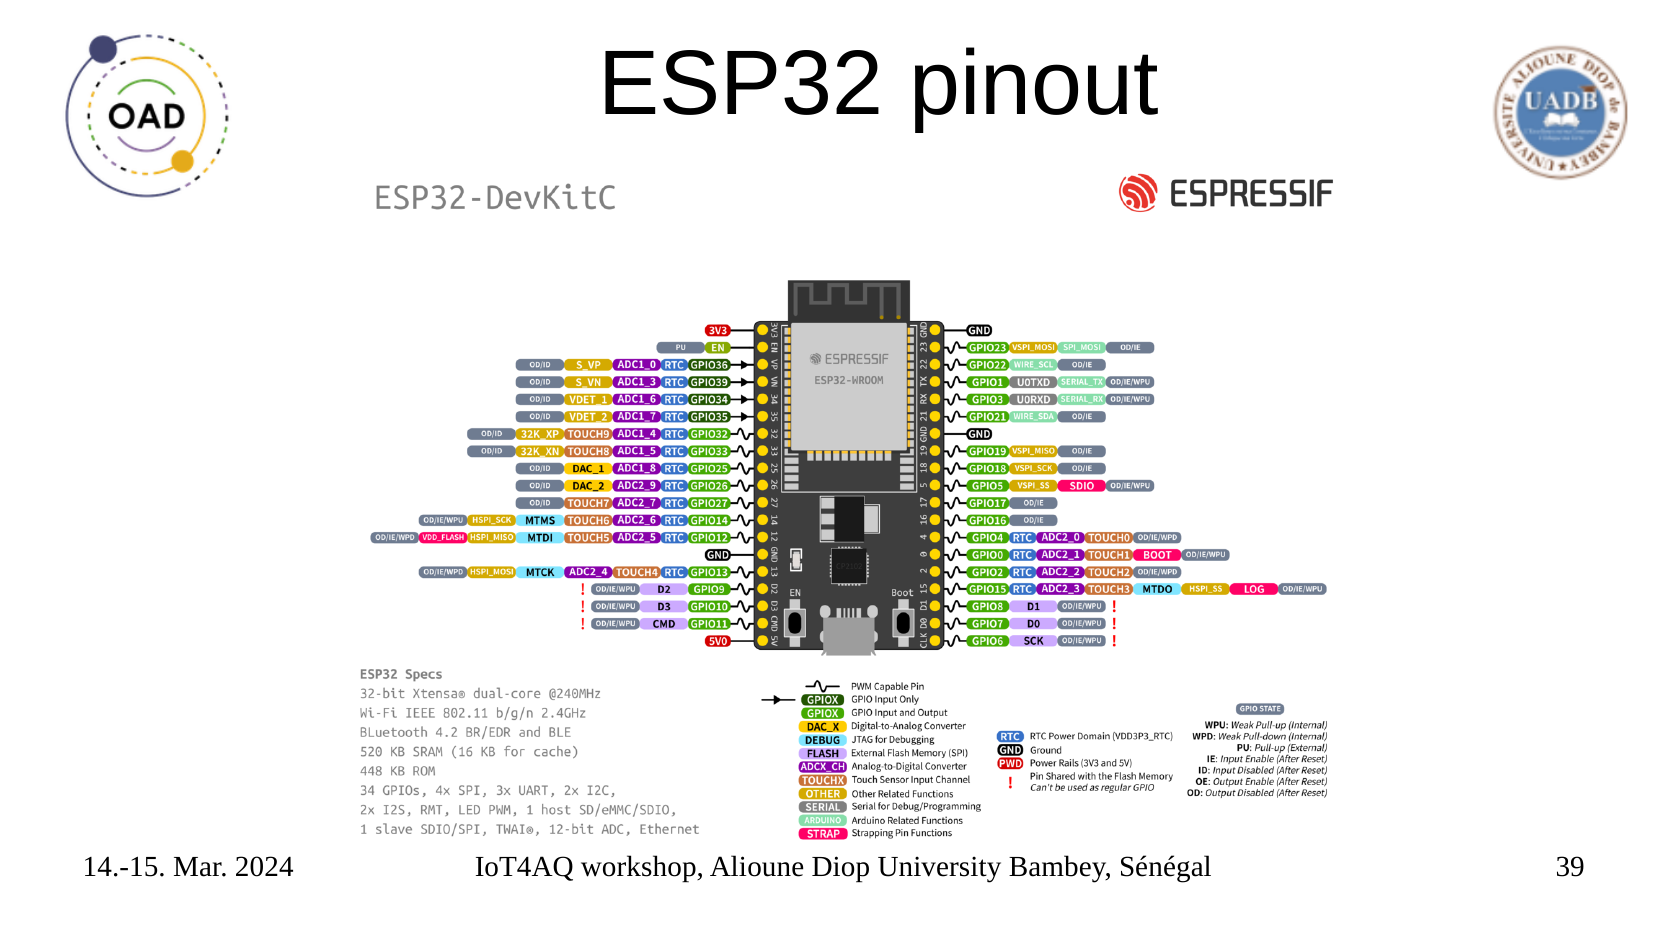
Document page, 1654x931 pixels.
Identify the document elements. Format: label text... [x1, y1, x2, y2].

picture [25, 20, 263, 218]
picture [1482, 37, 1641, 188]
picture [352, 166, 1344, 843]
title ESP32 pinout [295, 0, 1463, 156]
